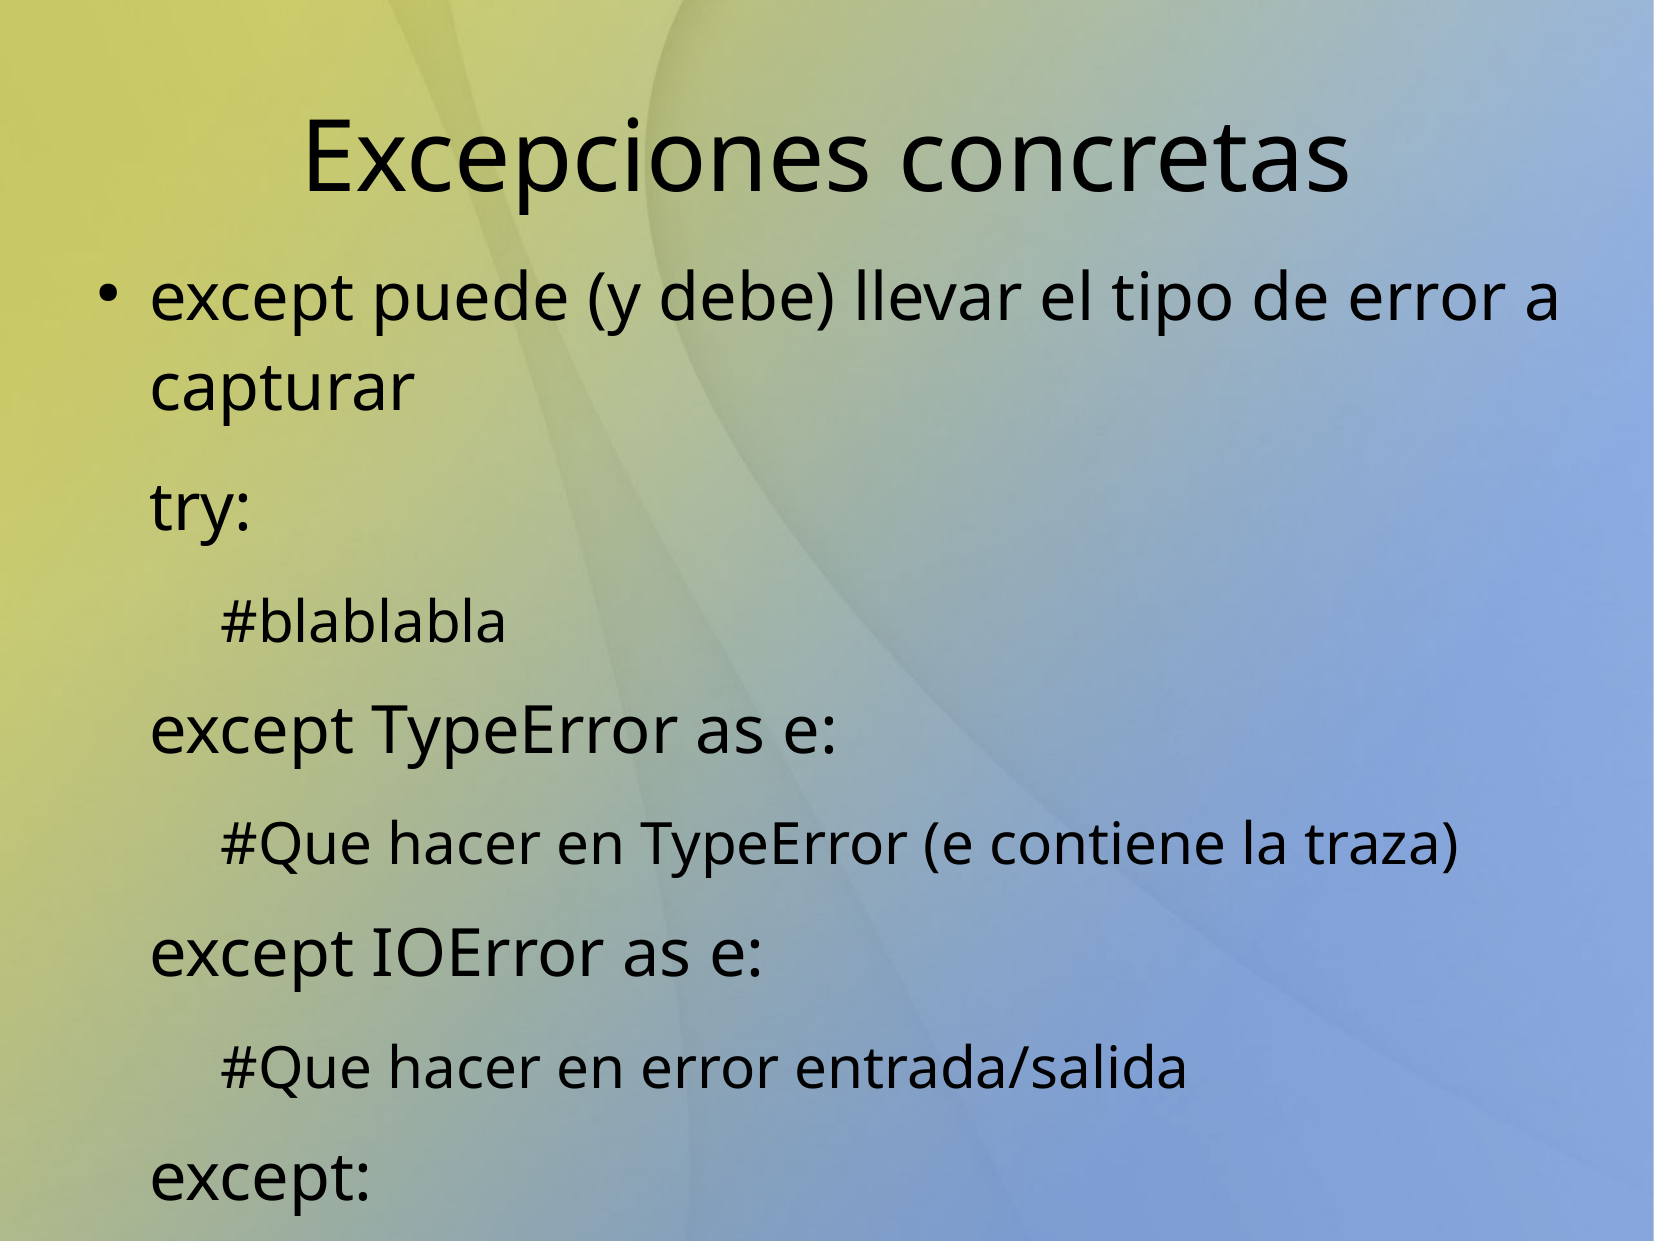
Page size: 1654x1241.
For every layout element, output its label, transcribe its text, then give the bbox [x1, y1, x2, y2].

title Excepciones concretas [82, 49, 1571, 257]
list except puede (y debe) llevar el tipo de error a capturar try: #blablabla except TypeError as e: #Que hacer en TypeError (e contiene la traza) except IOError as e: #Que hacer en error entrada/salida except: #Excepcion general [78, 248, 1567, 1205]
picture [0, 0, 1654, 1241]
